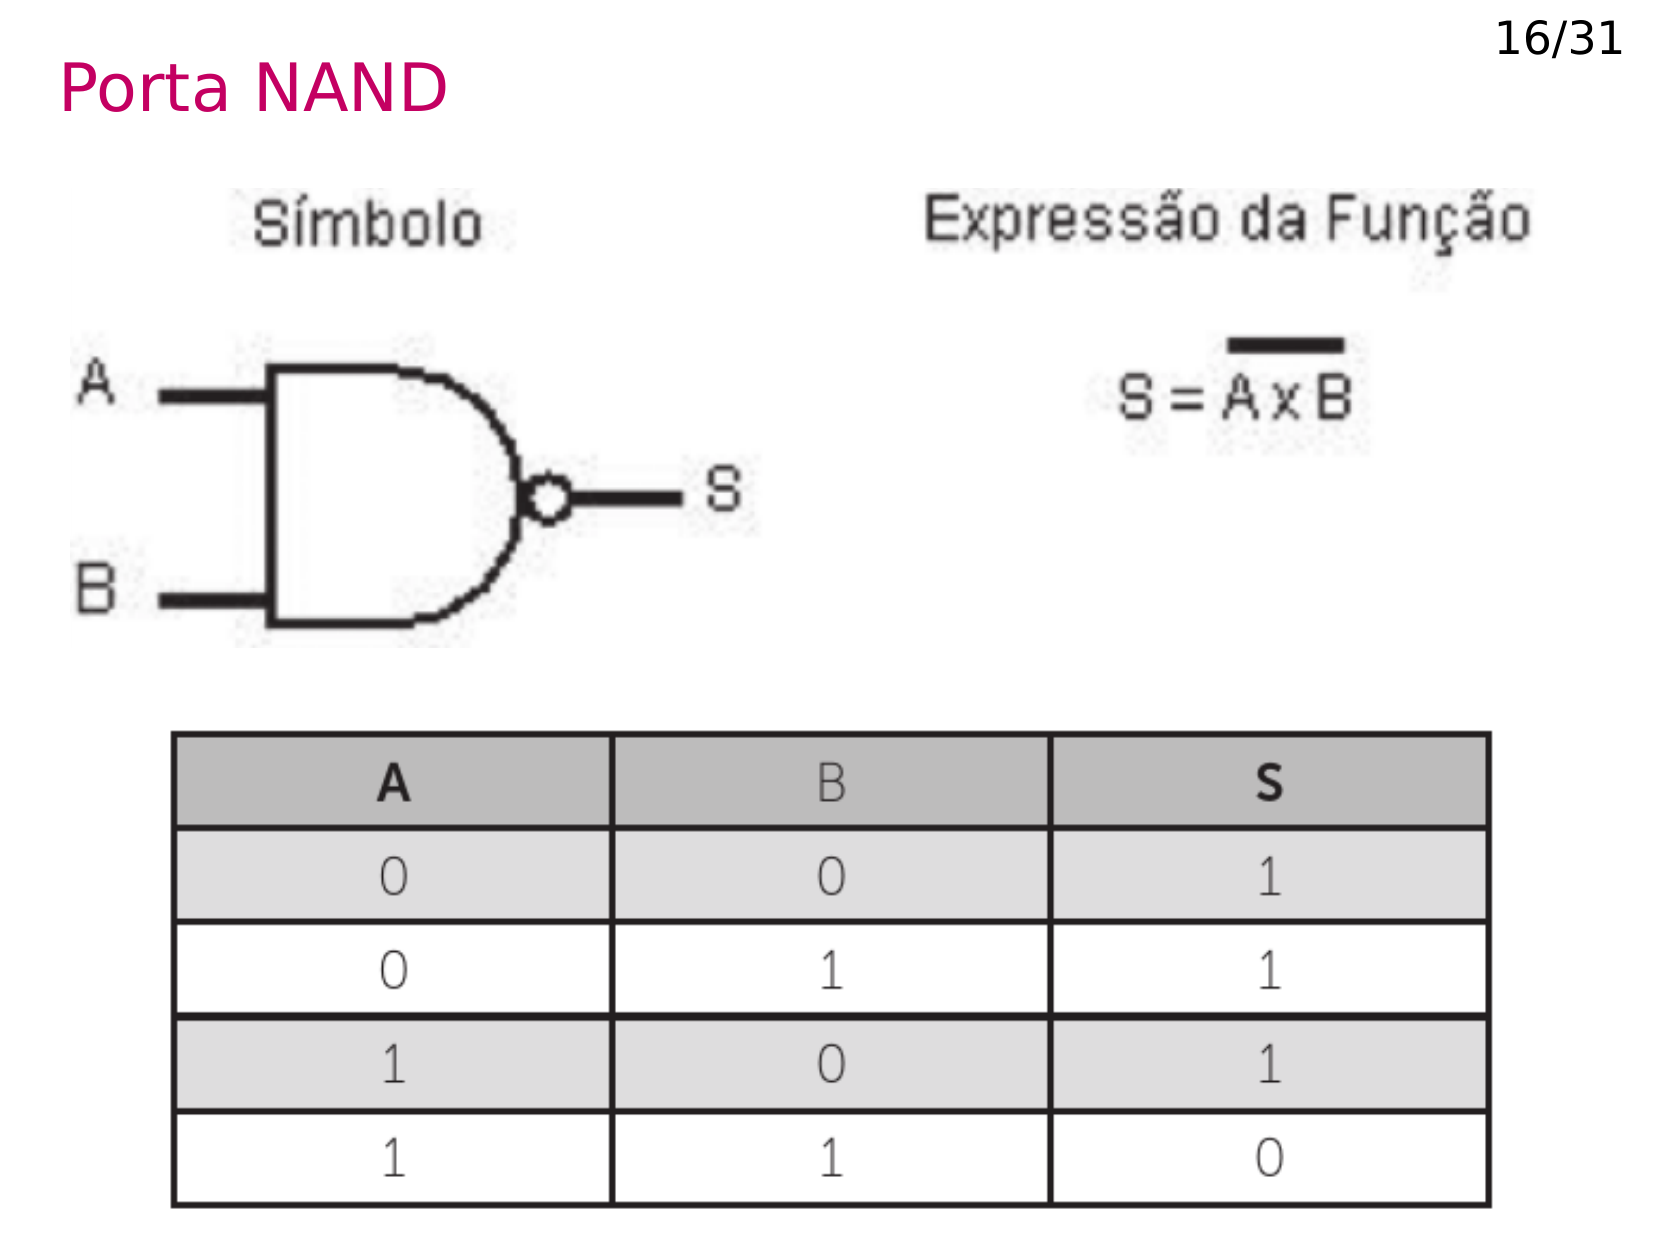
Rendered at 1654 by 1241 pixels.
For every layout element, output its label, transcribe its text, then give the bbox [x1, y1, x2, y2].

picture [165, 723, 1501, 1211]
picture [70, 188, 1542, 648]
title Porta NAND [59, 29, 1625, 148]
